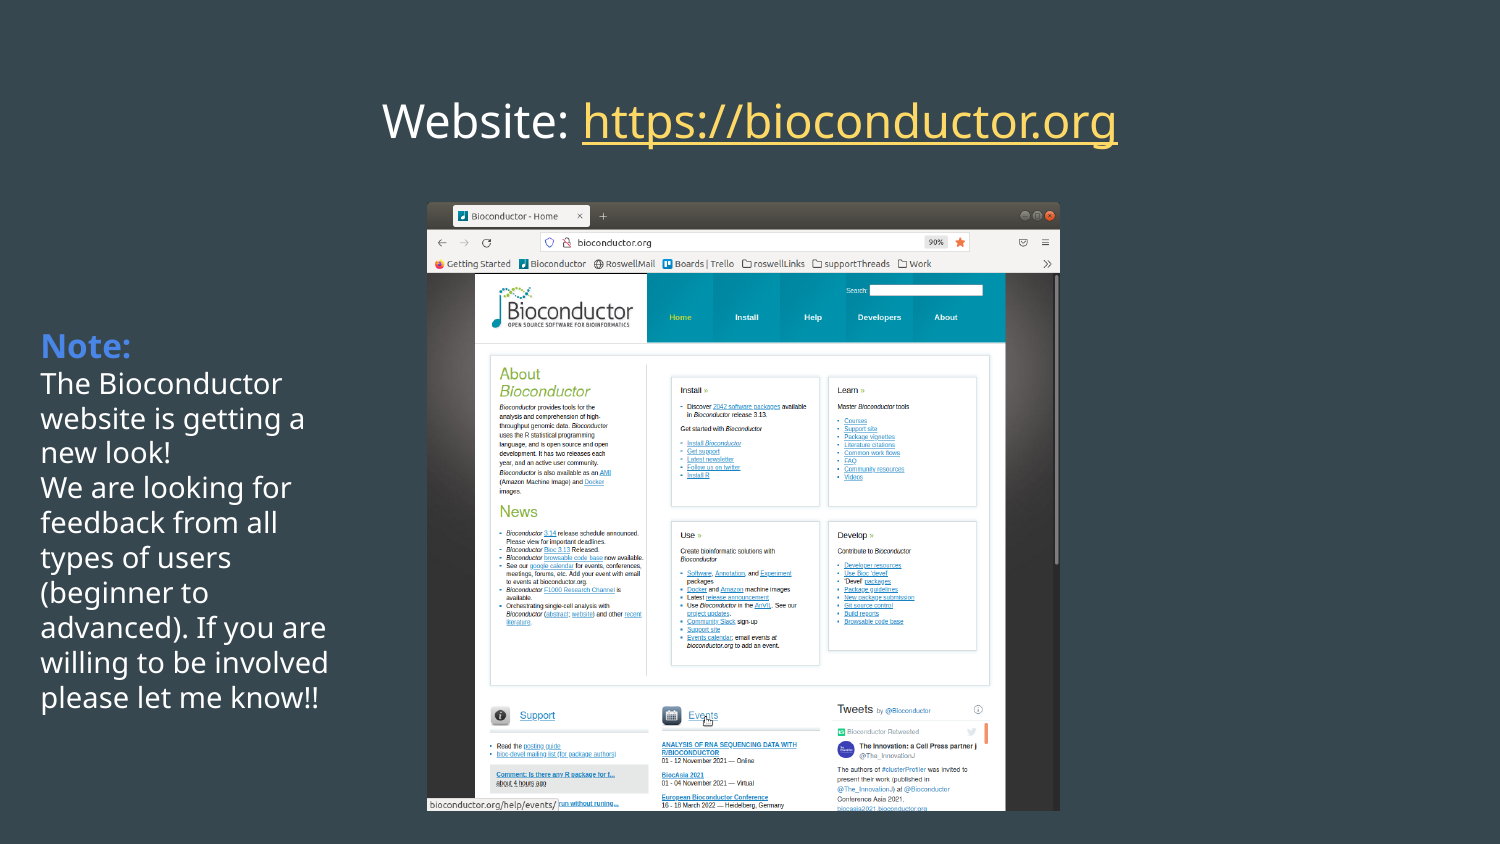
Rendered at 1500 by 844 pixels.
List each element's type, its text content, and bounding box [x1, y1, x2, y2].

title Website: https://bioconductor.org [51, 72, 1449, 167]
picture [427, 202, 1060, 811]
text_box Note: The Bioconductor website is getting a new look! We are looking for feedback from all types of users (beginner to advanced). If you are willing to be involved please let me know!! [25, 310, 358, 730]
